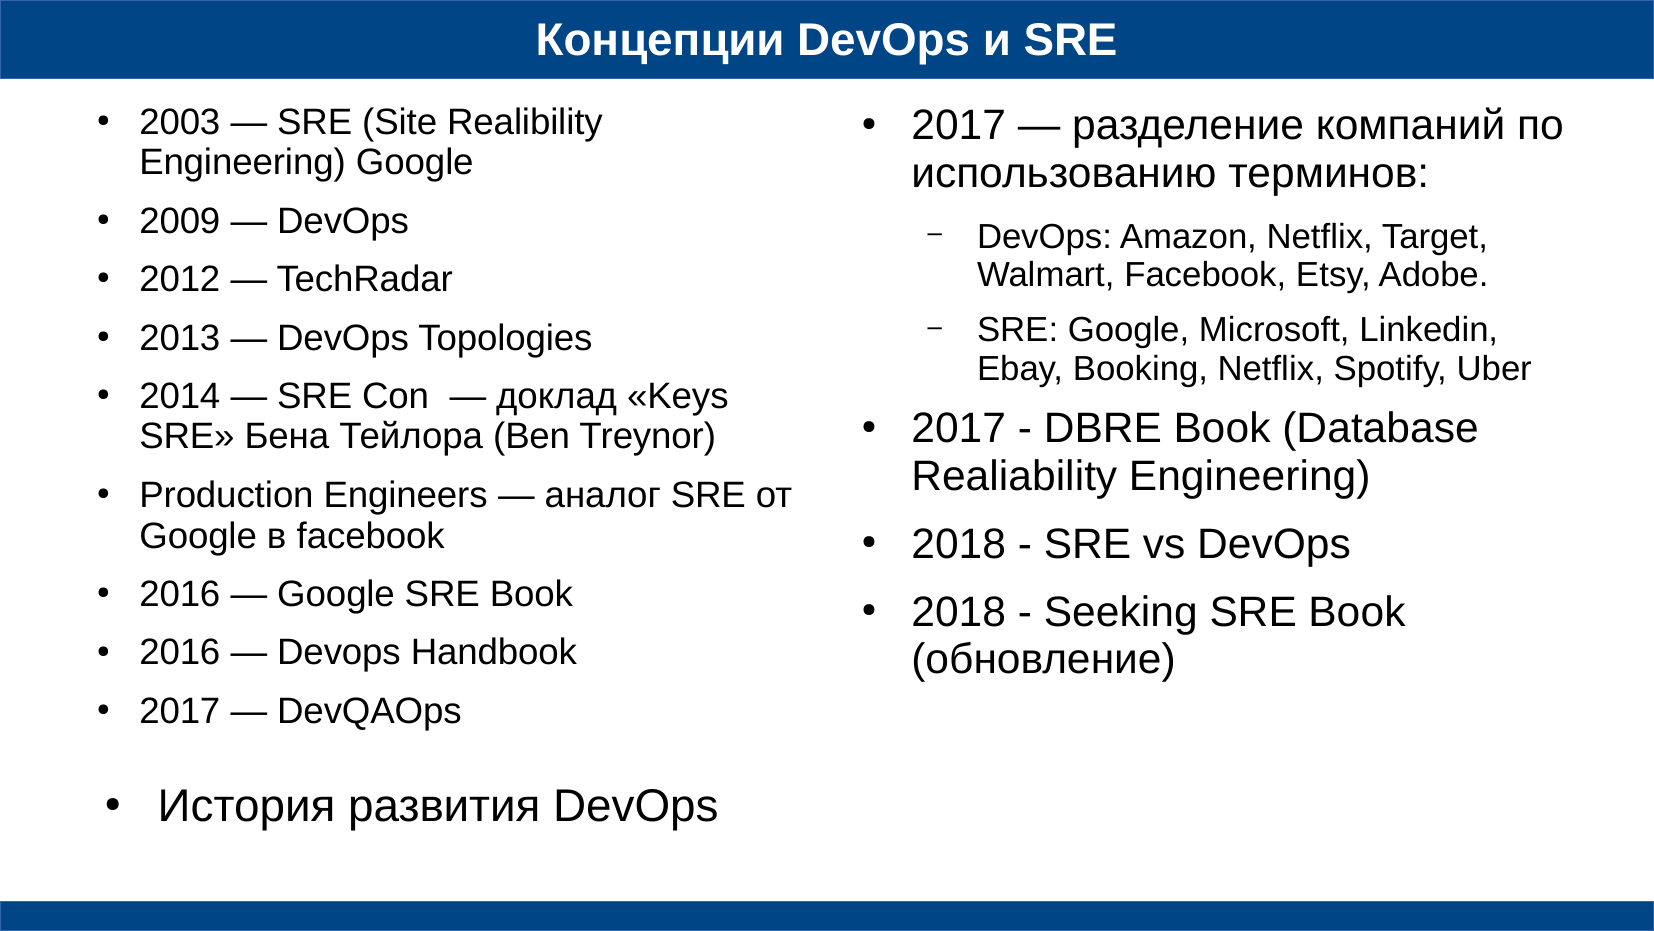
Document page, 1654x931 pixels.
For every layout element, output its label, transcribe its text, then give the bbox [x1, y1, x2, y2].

list 2017 — разделение компаний по использованию терминов: DevOps: Amazon, Netflix, Target, Walmart, Facebook, Etsy, Adobe. SRE: Google, Microsoft, Linkedin, Ebay, Booking, Netflix, Spotify, Uber 2017 - DBRE Book (Database Realiability Engineering) 2018 - SRE vs DevOps 2018 - Seeking SRE Book (обновление) [845, 101, 1572, 691]
title Концепции DevOps и SRE [0, 0, 1654, 79]
list 2003 — SRE (Site Realibility Engineering) Google 2009 — DevOps 2012 — TechRadar 2013 — DevOps Topologies 2014 — SRE Con — доклад «Keys SRE» Бена Тейлора (Ben Treynor) Production Engineers — аналог SRE от Google в facebook 2016 — Google SRE Book 2016 — Devops Handbook 2017 — DevQAOps [82, 101, 809, 736]
list История развития DevOps [86, 780, 1576, 863]
